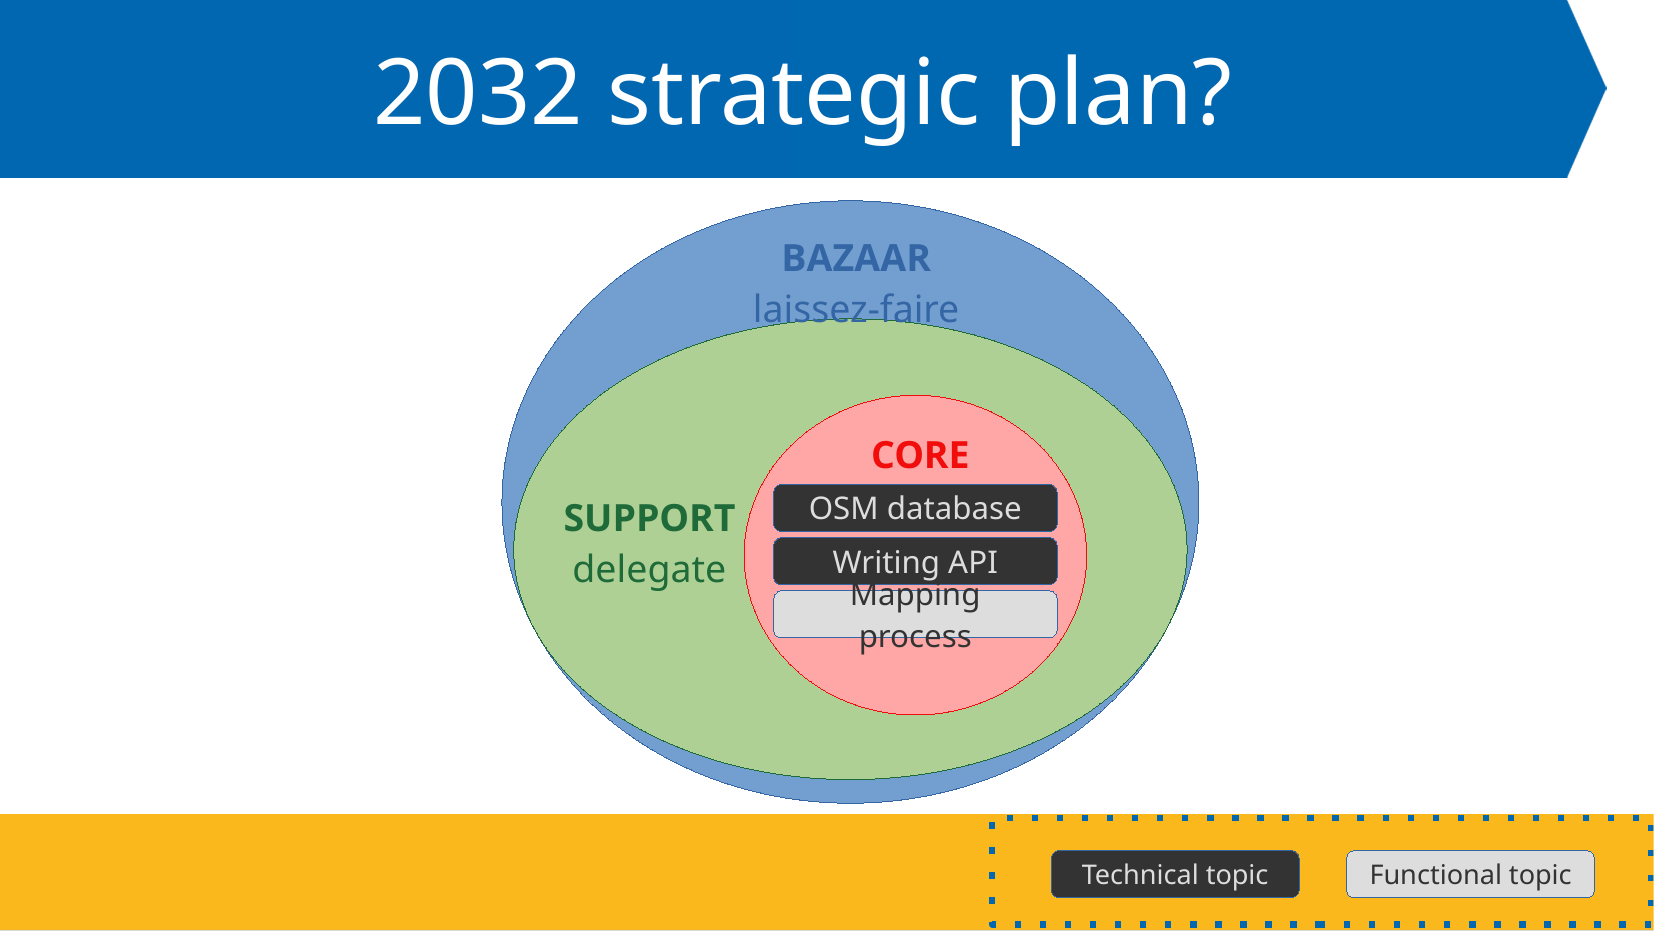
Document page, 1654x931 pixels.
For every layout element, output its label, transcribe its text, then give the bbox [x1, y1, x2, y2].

text_box BAZAAR laissez-faire [702, 224, 1010, 348]
picture [0, 0, 1607, 178]
text_box Functional topic [1346, 850, 1595, 898]
title 2032 strategic plan? [59, 23, 1548, 154]
text_box CORE [856, 420, 999, 472]
text_box OSM database [773, 484, 1058, 532]
text_box Writing API [773, 537, 1058, 585]
text_box [501, 229, 1199, 804]
picture [0, 814, 1654, 931]
text_box Technical topic [1051, 850, 1300, 898]
text_box SUPPORT delegate [543, 484, 756, 572]
text_box [716, 200, 985, 224]
text_box Mapping process [773, 590, 1058, 638]
